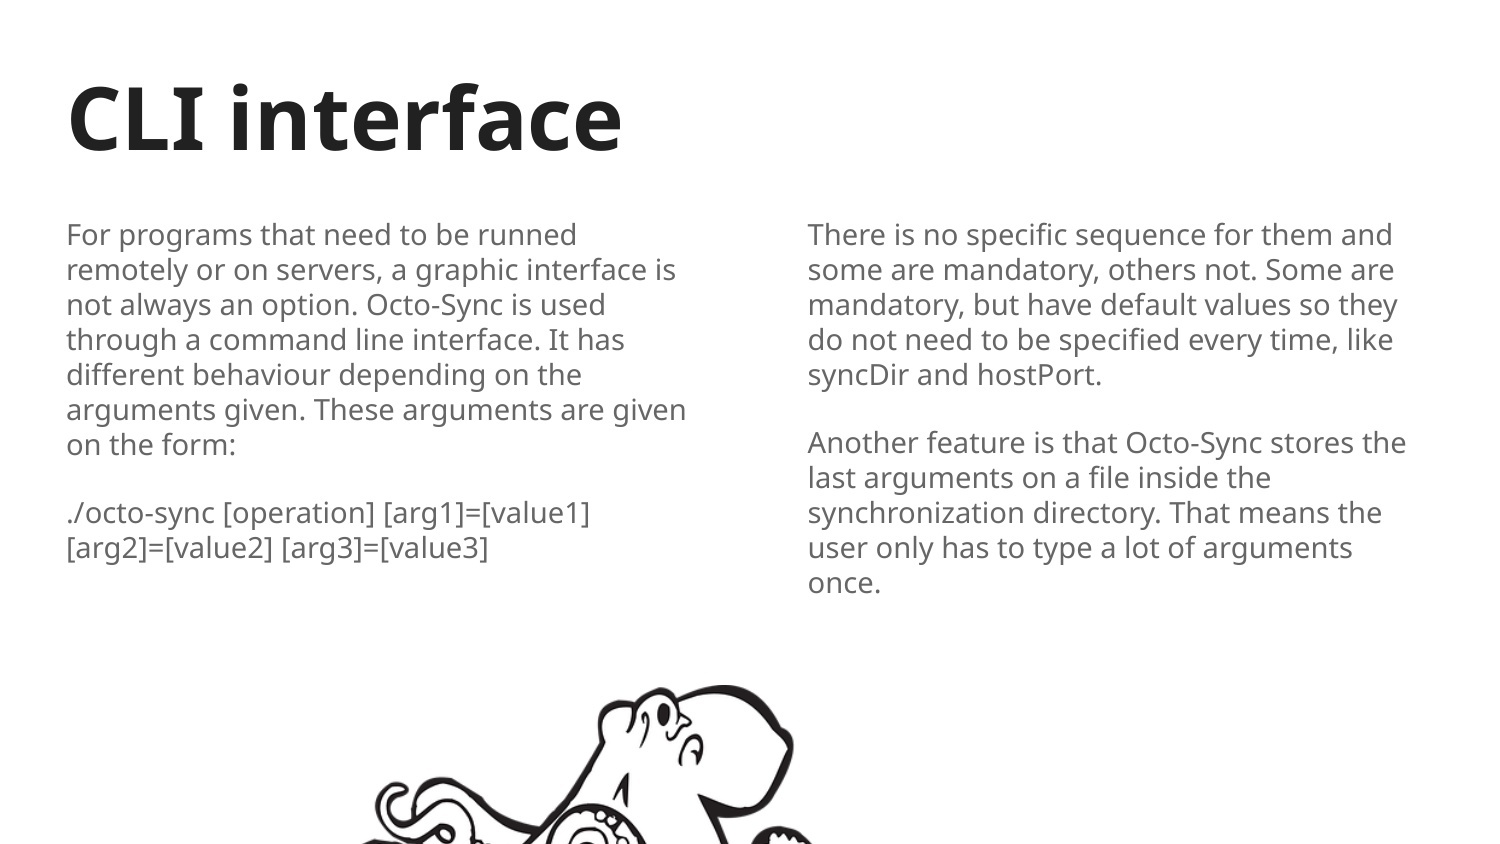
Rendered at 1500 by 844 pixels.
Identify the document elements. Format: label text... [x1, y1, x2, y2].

title CLI interface [51, 48, 1449, 180]
list There is no specific sequence for them and some are mandatory, others not. Some are mandatory, but have default values so they do not need to be specified every time, like syncDir and hostPort. Another feature is that Octo-Sync stores the last arguments on a file inside the synchronization directory. That means the user only has to type a lot of arguments once. [792, 201, 1449, 750]
picture [223, 685, 878, 844]
list For programs that need to be runned remotely or on servers, a graphic interface is not always an option. Octo-Sync is used through a command line interface. It has different behaviour depending on the arguments given. These arguments are given on the form: ./octo-sync [operation] [arg1]=[value1] [arg2]=[value2] [arg3]=[value3] [51, 201, 708, 750]
